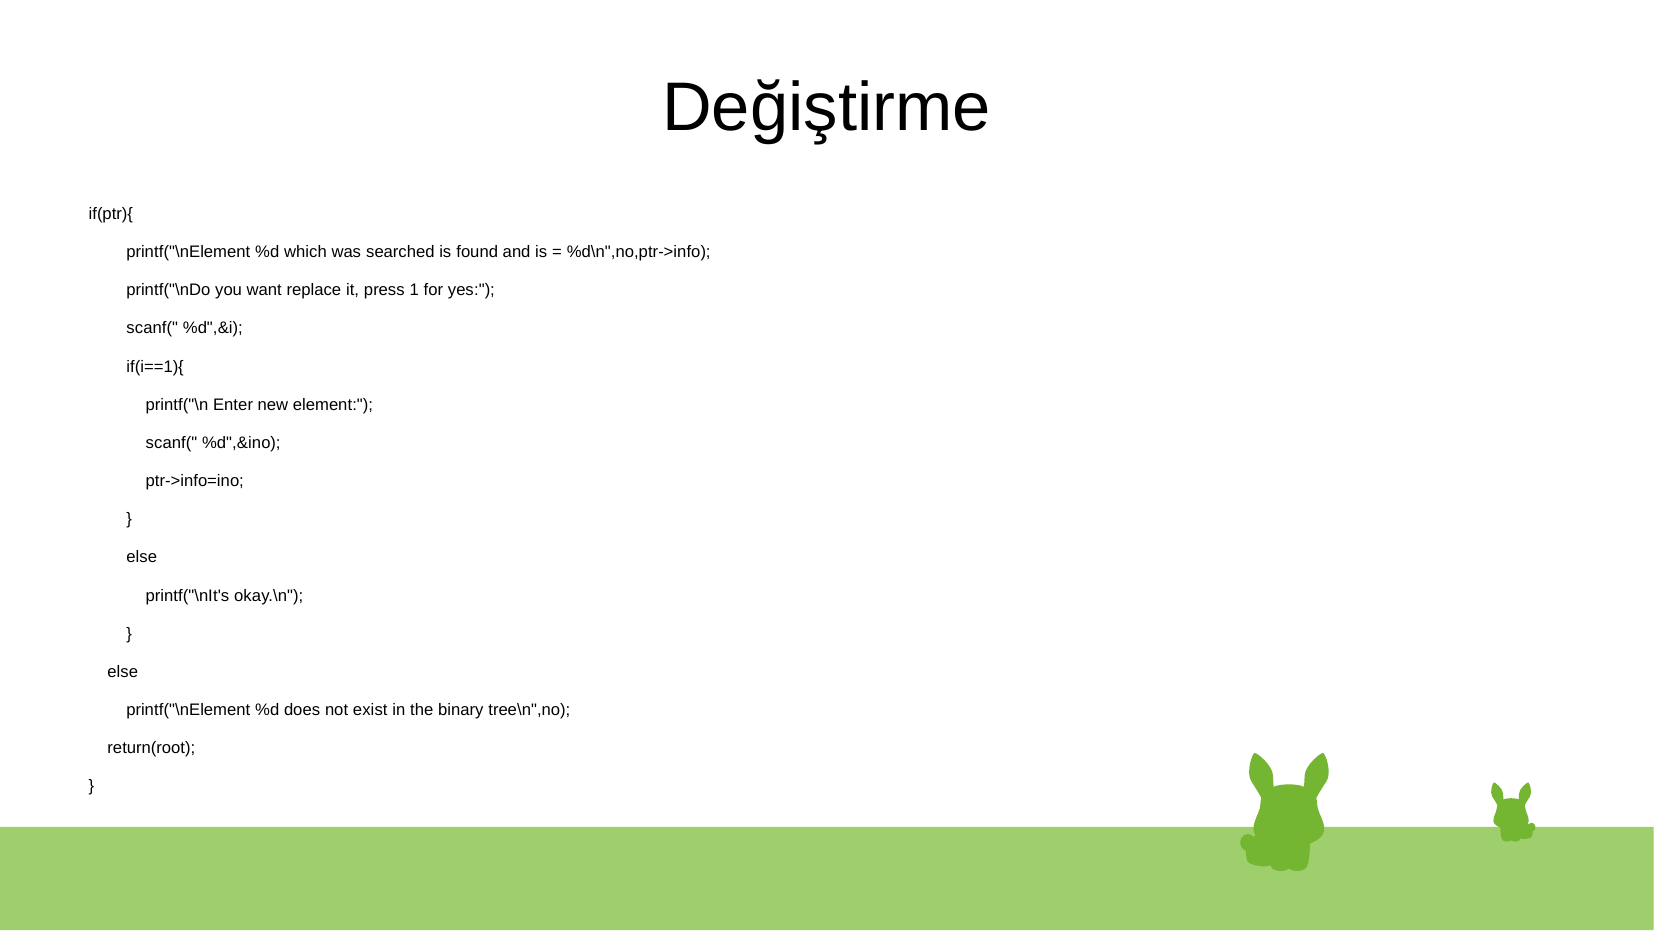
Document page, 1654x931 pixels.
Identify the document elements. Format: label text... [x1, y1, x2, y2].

title Değiştirme [88, 29, 1565, 178]
list if(ptr){ printf("\nElement %d which was searched is found and is = %d\n",no,ptr->info); printf("\nDo you want replace it, press 1 for yes:"); scanf(" %d",&i); if(i==1){ printf("\n Enter new element:"); scanf(" %d",&ino); ptr->info=ino; } else printf("\nIt's okay.\n"); } else printf("\nElement %d does not exist in the binary tree\n",no); return(root); } [88, 206, 1565, 826]
